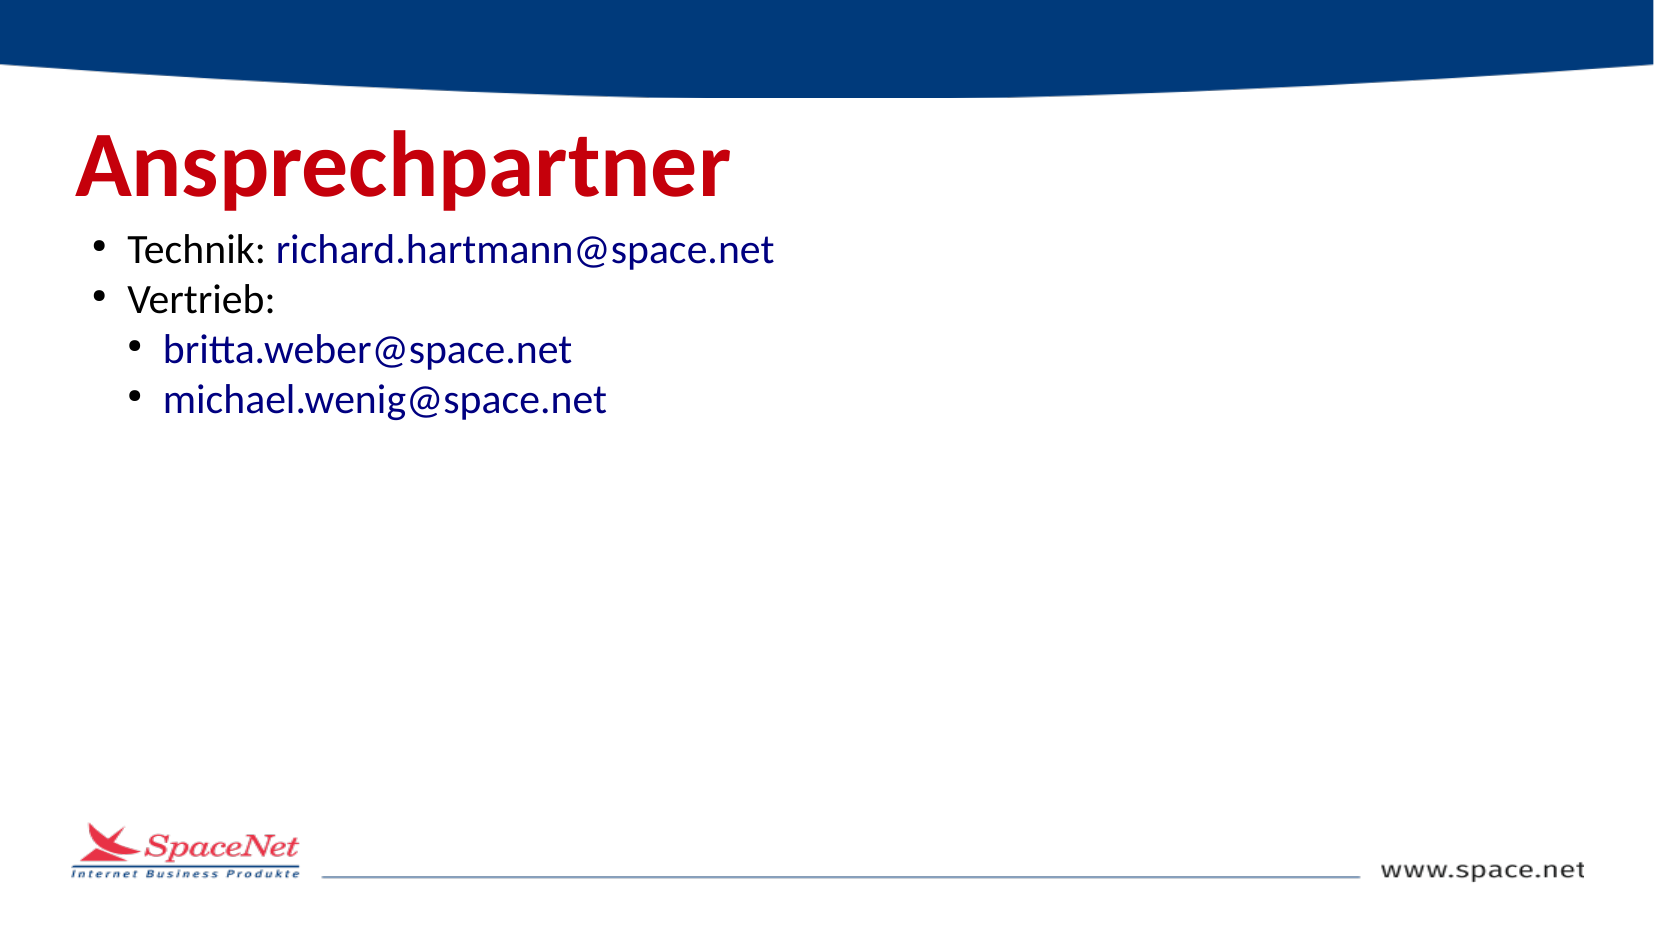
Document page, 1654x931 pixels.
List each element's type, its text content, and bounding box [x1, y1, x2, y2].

text_box Ansprechpartner [60, 95, 1583, 223]
text_box Technik: richard.hartmann@space.net Vertrieb: britta.weber@space.net michael.wenig@space.net [77, 223, 1576, 830]
